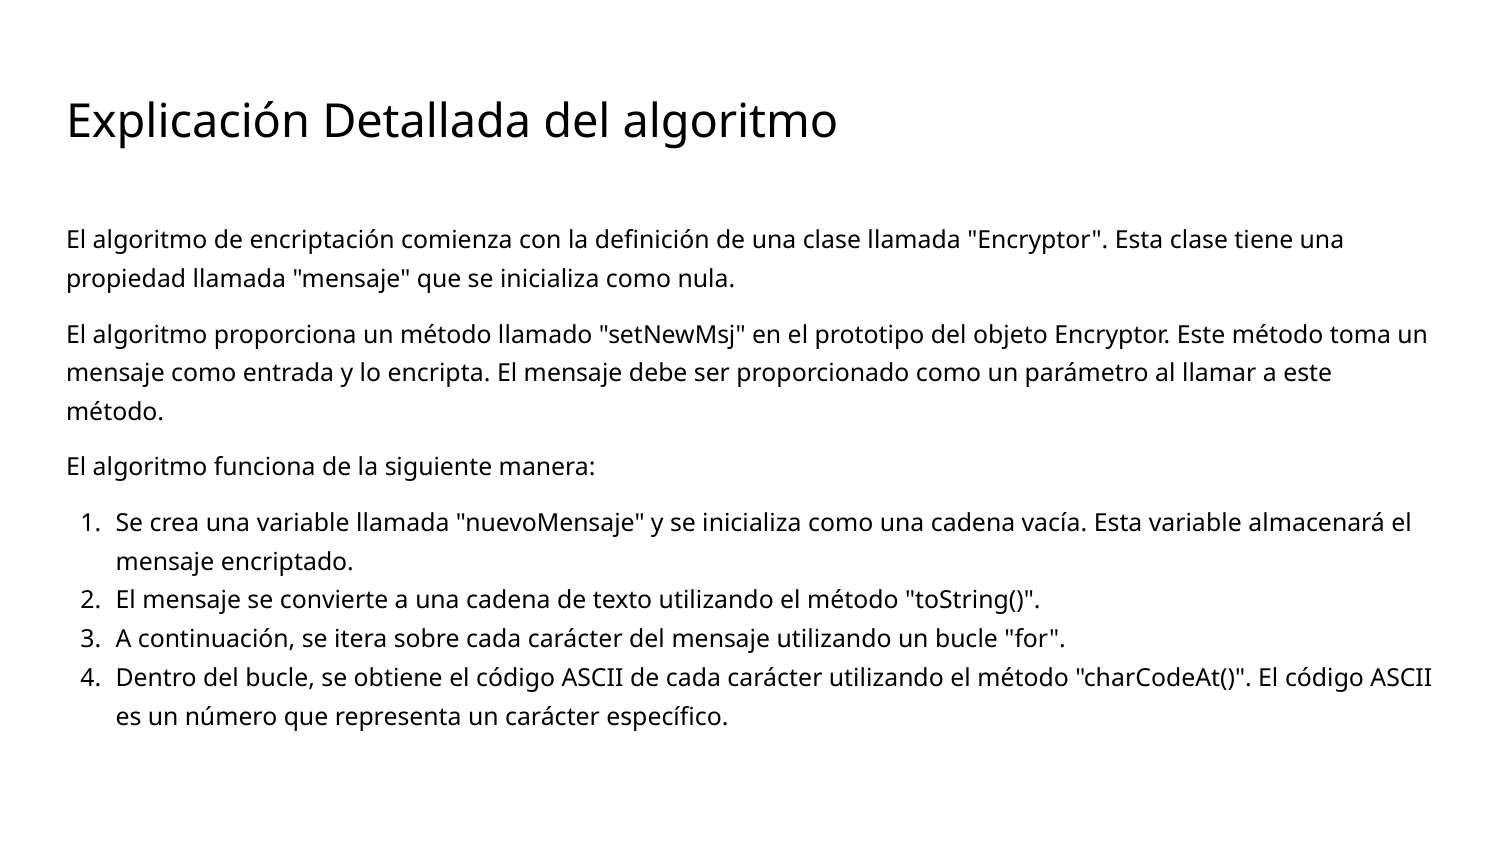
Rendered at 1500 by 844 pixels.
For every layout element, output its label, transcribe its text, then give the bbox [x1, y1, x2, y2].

title Explicación Detallada del algoritmo [51, 72, 1449, 167]
list El algoritmo de encriptación comienza con la definición de una clase llamada "Encryptor". Esta clase tiene una propiedad llamada "mensaje" que se inicializa como nula. El algoritmo proporciona un método llamado "setNewMsj" en el prototipo del objeto Encryptor. Este método toma un mensaje como entrada y lo encripta. El mensaje debe ser proporcionado como un parámetro al llamar a este método. El algoritmo funciona de la siguiente manera: Se crea una variable llamada "nuevoMensaje" y se inicializa como una cadena vacía. Esta variable almacenará el mensaje encriptado. El mensaje se convierte a una cadena de texto utilizando el método "toString()". A continuación, se itera sobre cada carácter del mensaje utilizando un bucle "for". Dentro del bucle, se obtiene el código ASCII de cada carácter utilizando el método "charCodeAt()". El código ASCII es un número que representa un carácter específico. [51, 202, 1449, 750]
